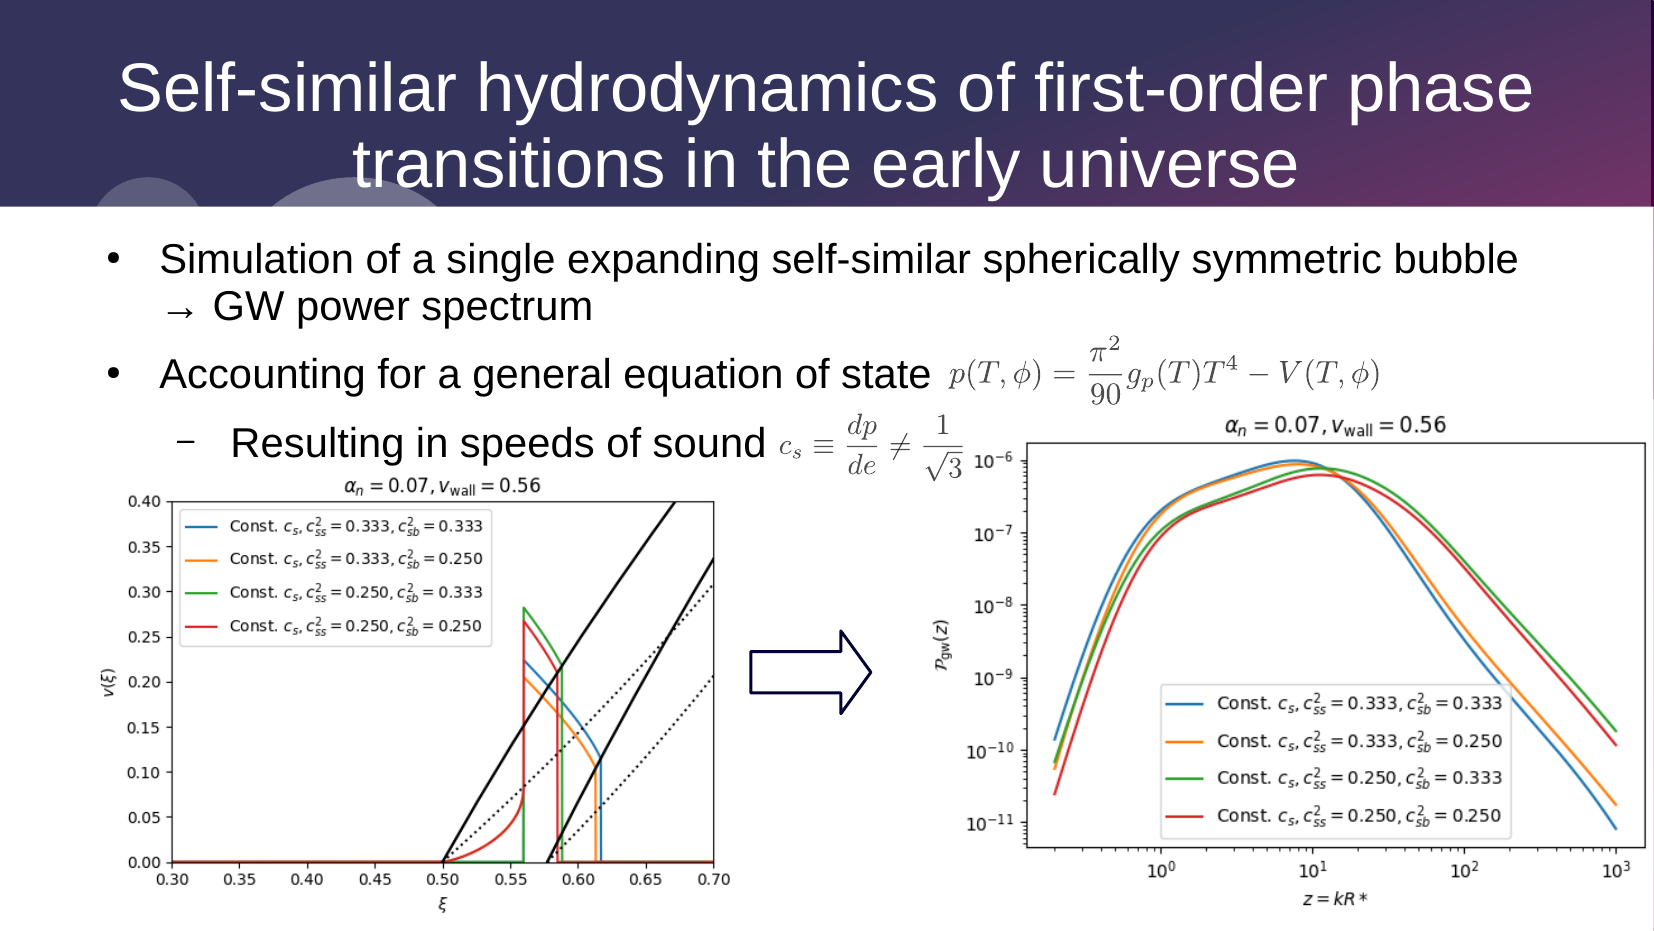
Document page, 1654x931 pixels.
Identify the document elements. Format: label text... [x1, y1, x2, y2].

text_box [948, 335, 1379, 405]
list Simulation of a single expanding self-similar spherically symmetric bubble → GW power spectrum Accounting for a general equation of state Resulting in speeds of sound [88, 236, 1565, 827]
text_box [779, 413, 963, 482]
picture [914, 399, 1654, 928]
picture [83, 466, 740, 931]
title Self-similar hydrodynamics of first-order phase transitions in the early universe [88, 44, 1565, 207]
